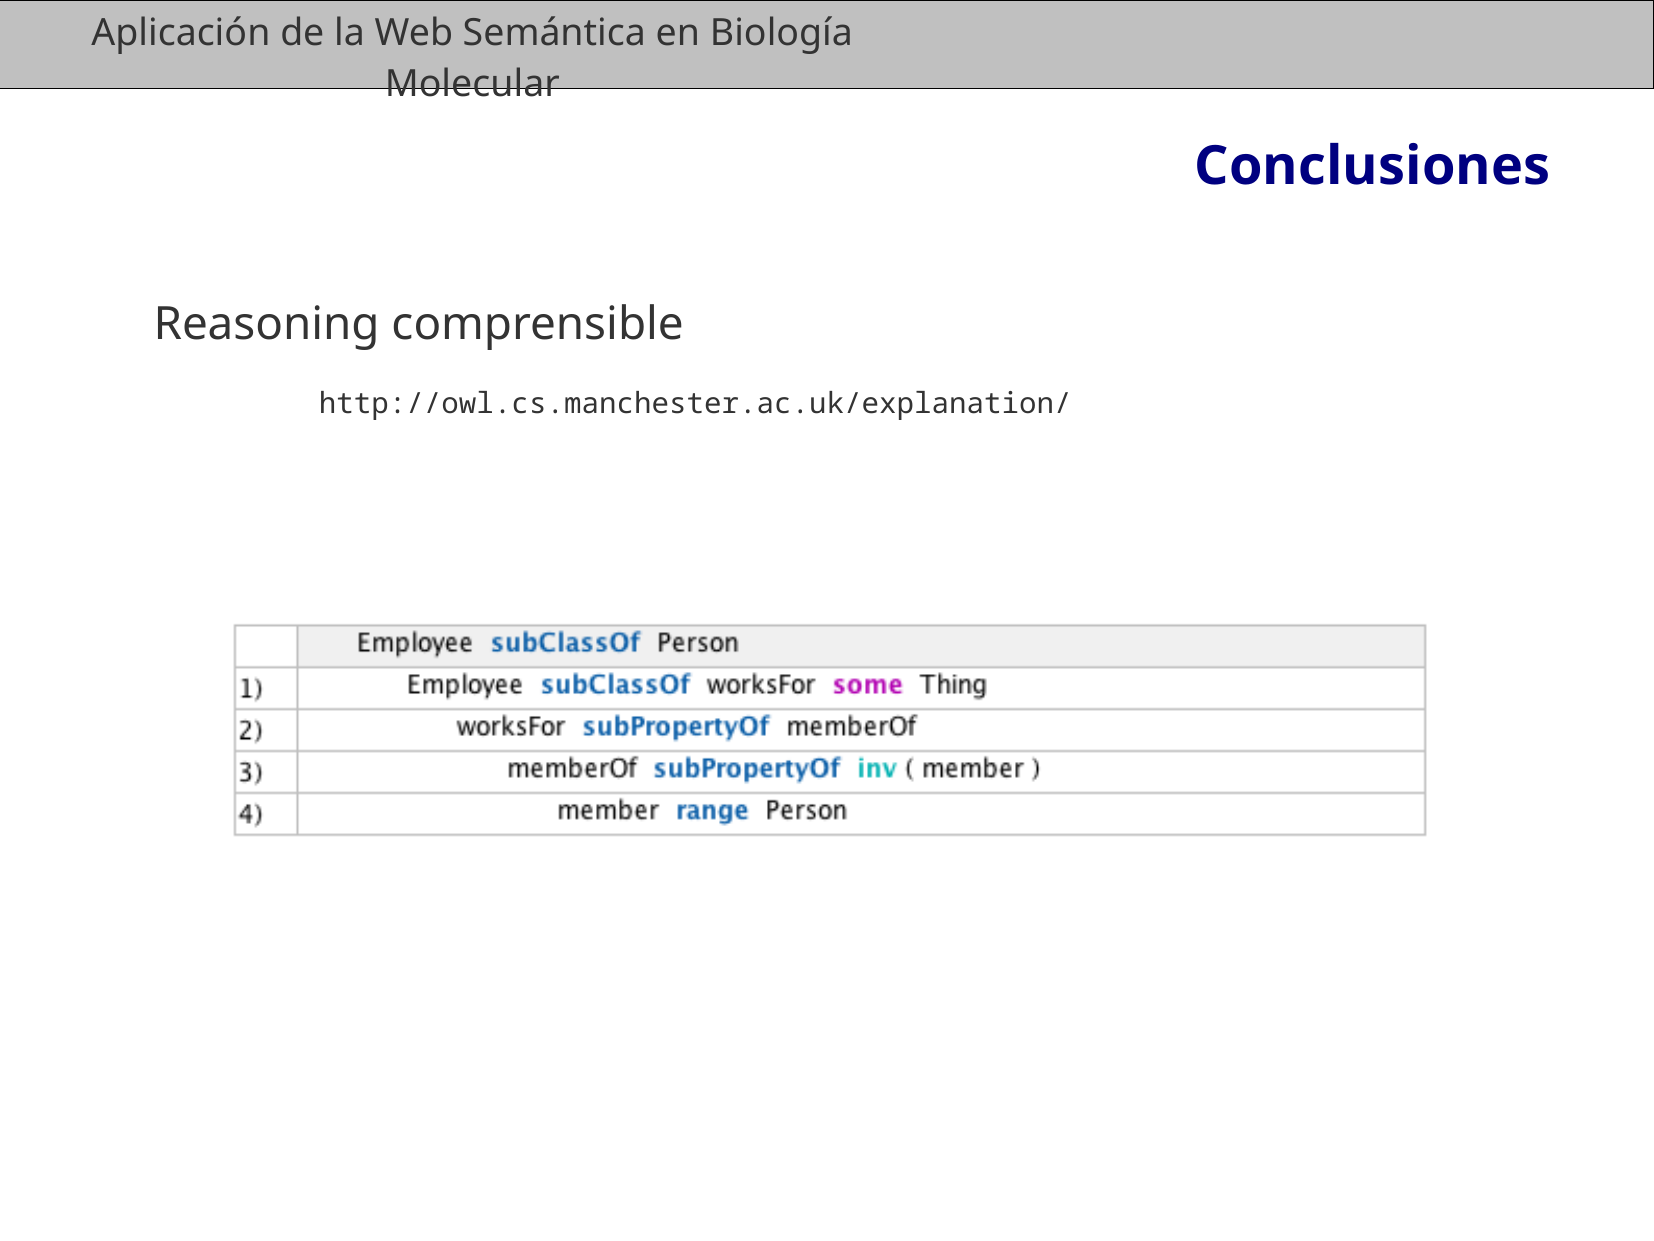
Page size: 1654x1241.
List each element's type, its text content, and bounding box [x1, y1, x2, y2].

list Reasoning comprensible http://owl.cs.manchester.ac.uk/explanation/ [82, 290, 1571, 1094]
text_box [0, 0, 1654, 89]
picture [174, 560, 1506, 916]
text_box Conclusiones [1092, 125, 1654, 202]
text_box Aplicación de la Web Semántica en Biología Molecular [0, 23, 945, 89]
